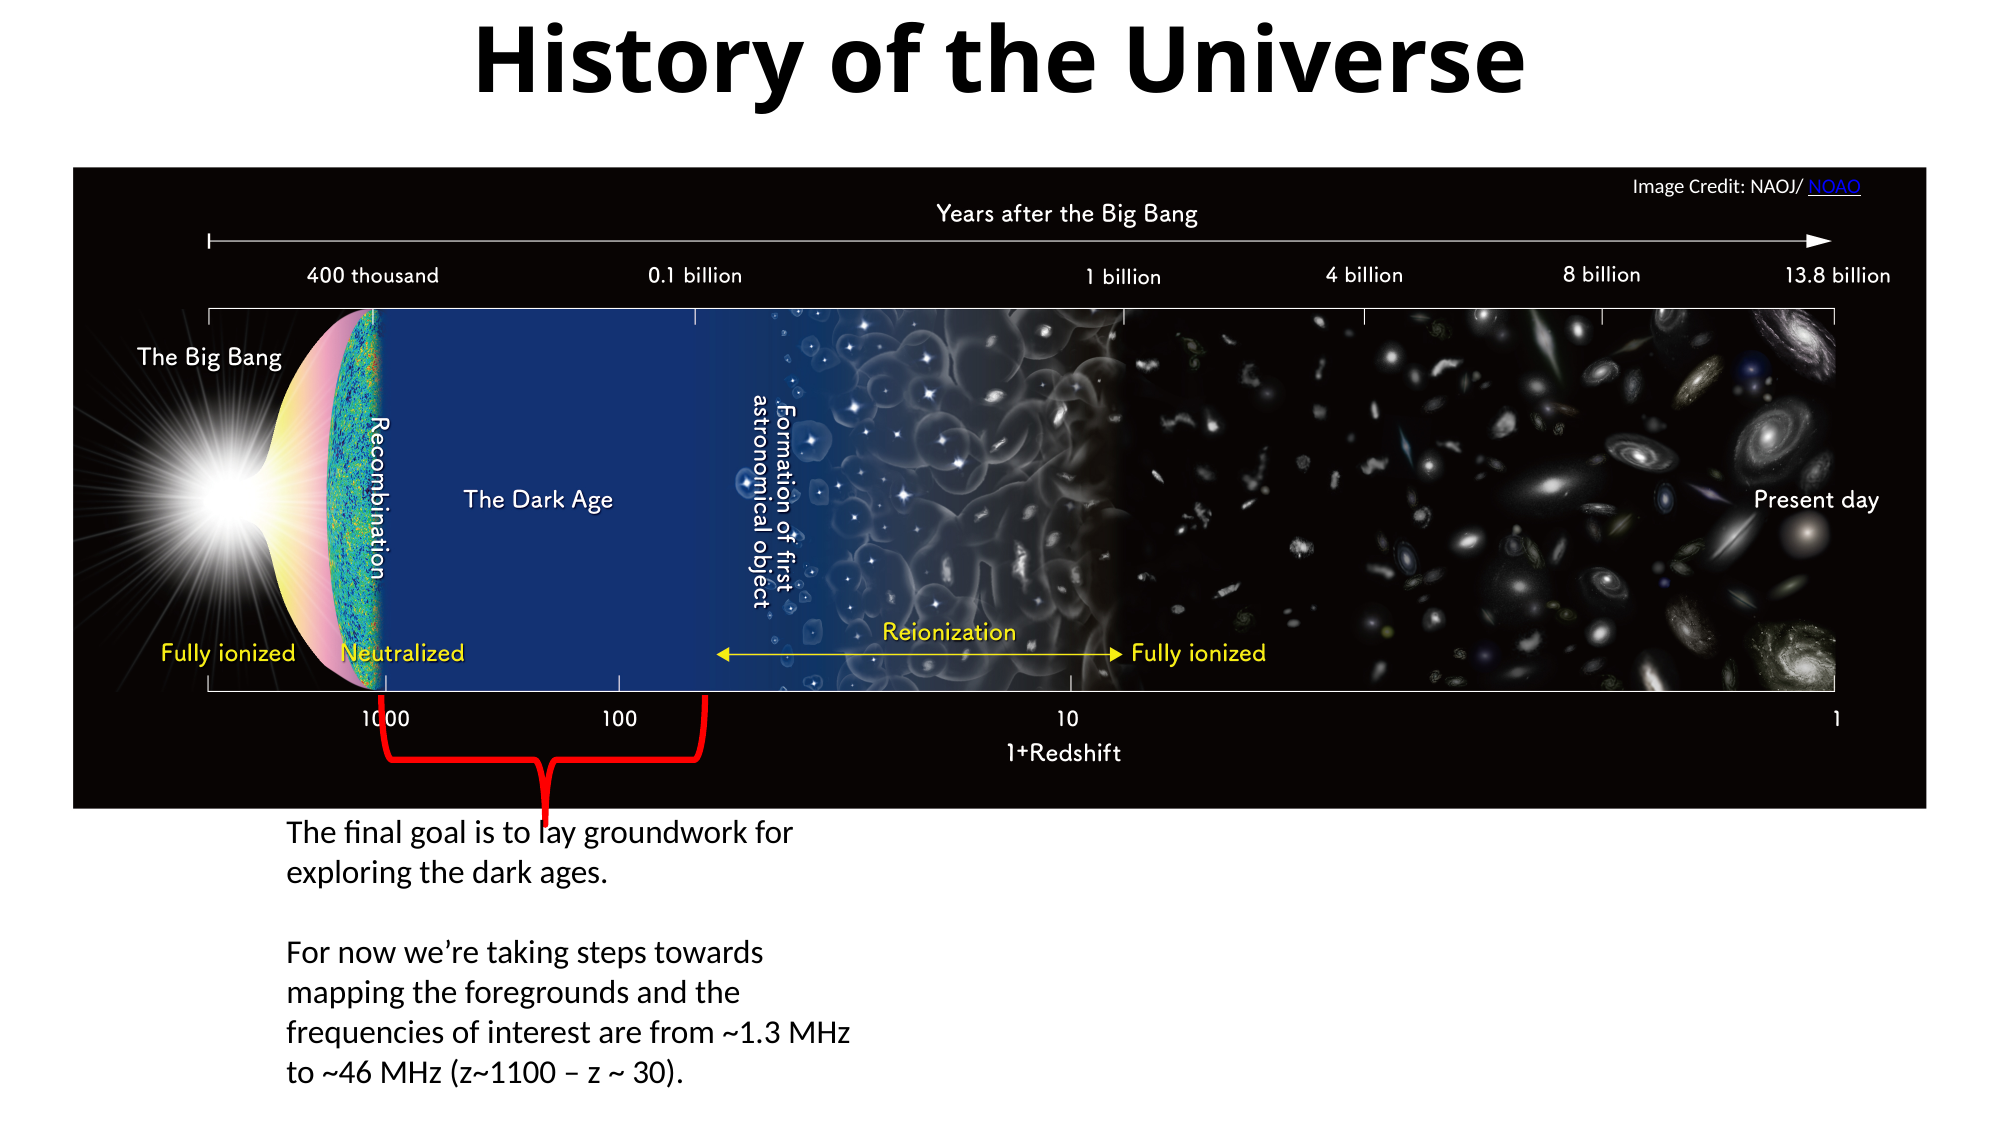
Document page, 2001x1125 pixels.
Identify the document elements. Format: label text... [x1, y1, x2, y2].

picture [67, 151, 1933, 825]
text_box History of the Universe [137, 0, 1863, 112]
text_box Image Credit: NAOJ/ NOAO [1618, 165, 1933, 213]
text_box The final goal is to lay groundwork for exploring the dark ages. For now we’re taking steps towards mapping the foregrounds and the frequencies of interest are from ~1.3 MHz to ~46 MHz (z~1100 – z ~ 30). [271, 803, 880, 1092]
